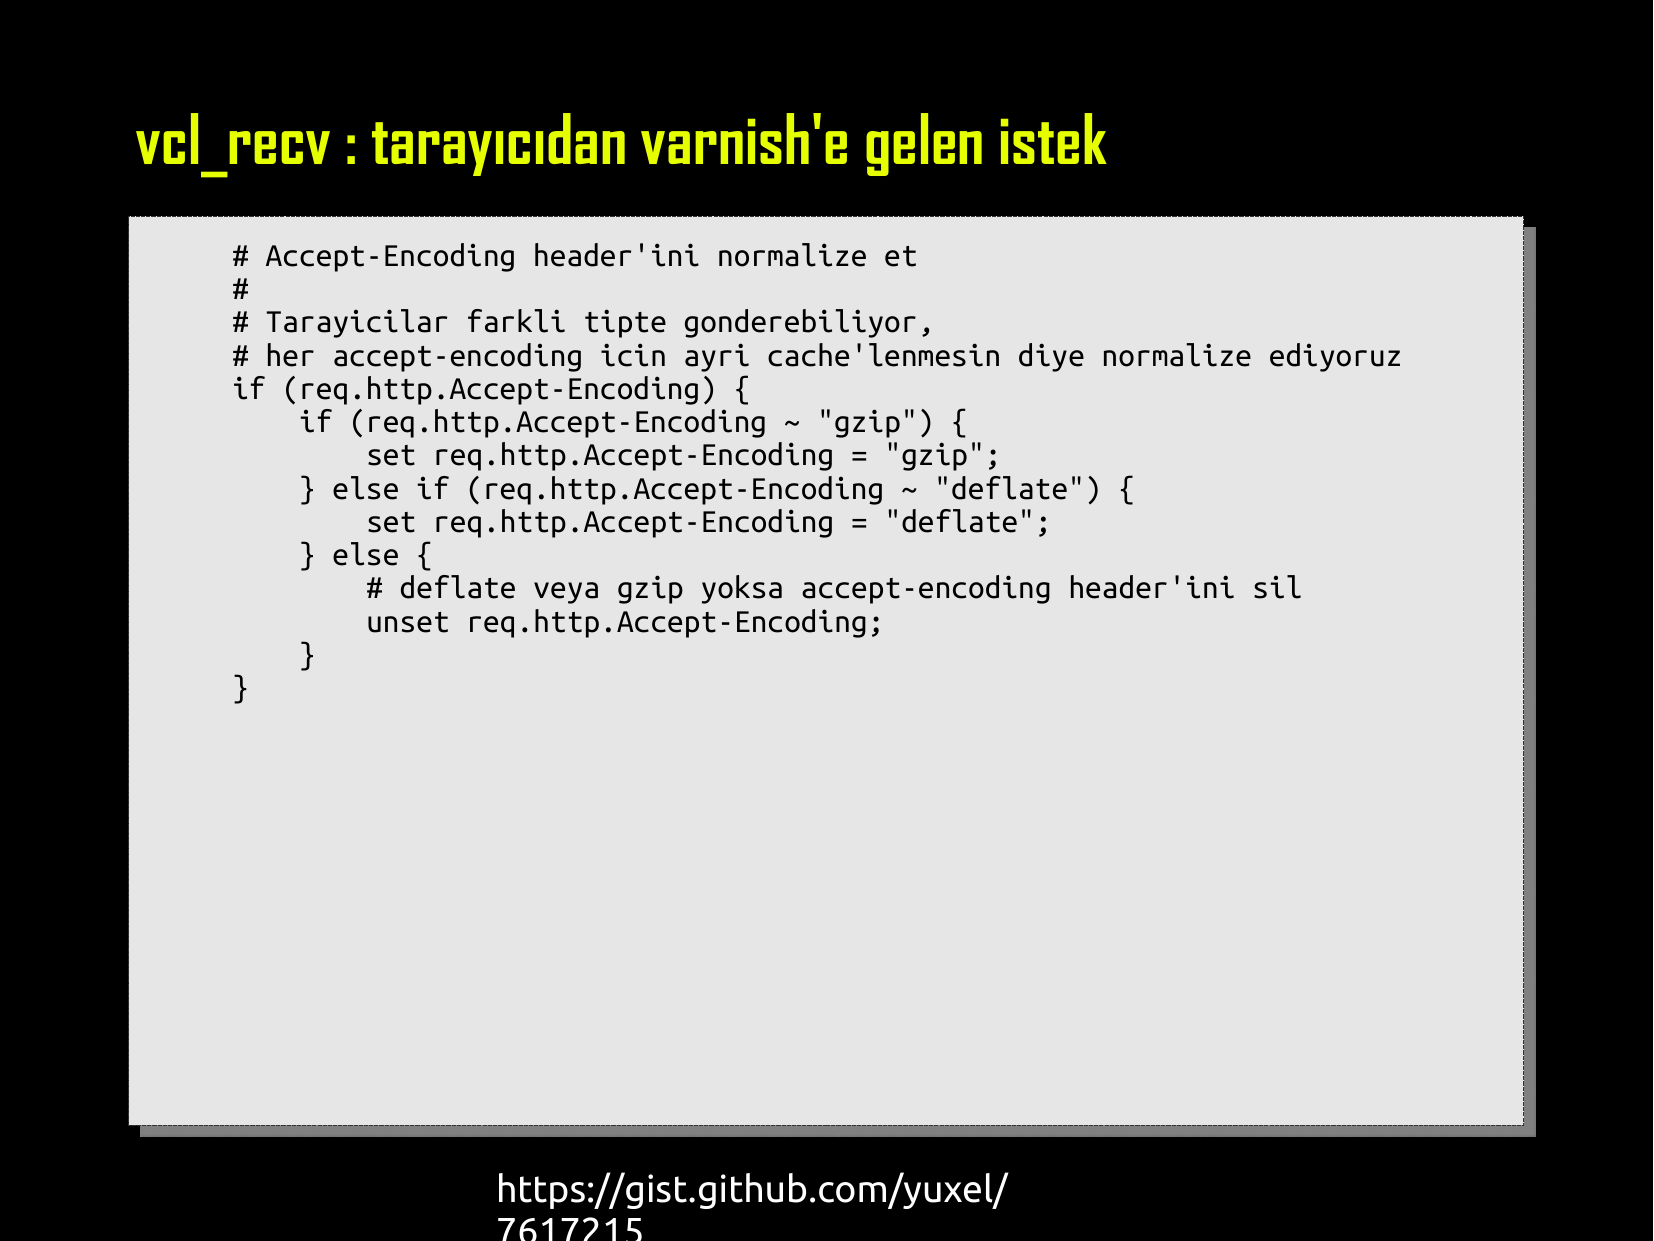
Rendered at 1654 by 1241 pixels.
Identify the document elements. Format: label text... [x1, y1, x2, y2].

text_box vcl_recv : tarayıcıdan varnish'e gelen istek [120, 90, 1129, 186]
text_box # Accept-Encoding header'ini normalize et # # Tarayicilar farkli tipte gonderebiliyor, # her accept-encoding icin ayri cache'lenmesin diye normalize ediyoruz if (req.http.Accept-Encoding) { if (req.http.Accept-Encoding ~ "gzip") { set req.http.Accept-Encoding = "gzip"; } else if (req.http.Accept-Encoding ~ "deflate") { set req.http.Accept-Encoding = "deflate"; } else { # deflate veya gzip yoksa accept-encoding header'ini sil unset req.http.Accept-Encoding; } } [150, 231, 1531, 749]
text_box [128, 216, 1524, 1126]
text_box https://gist.github.com/yuxel/7617215 [481, 1159, 1172, 1217]
